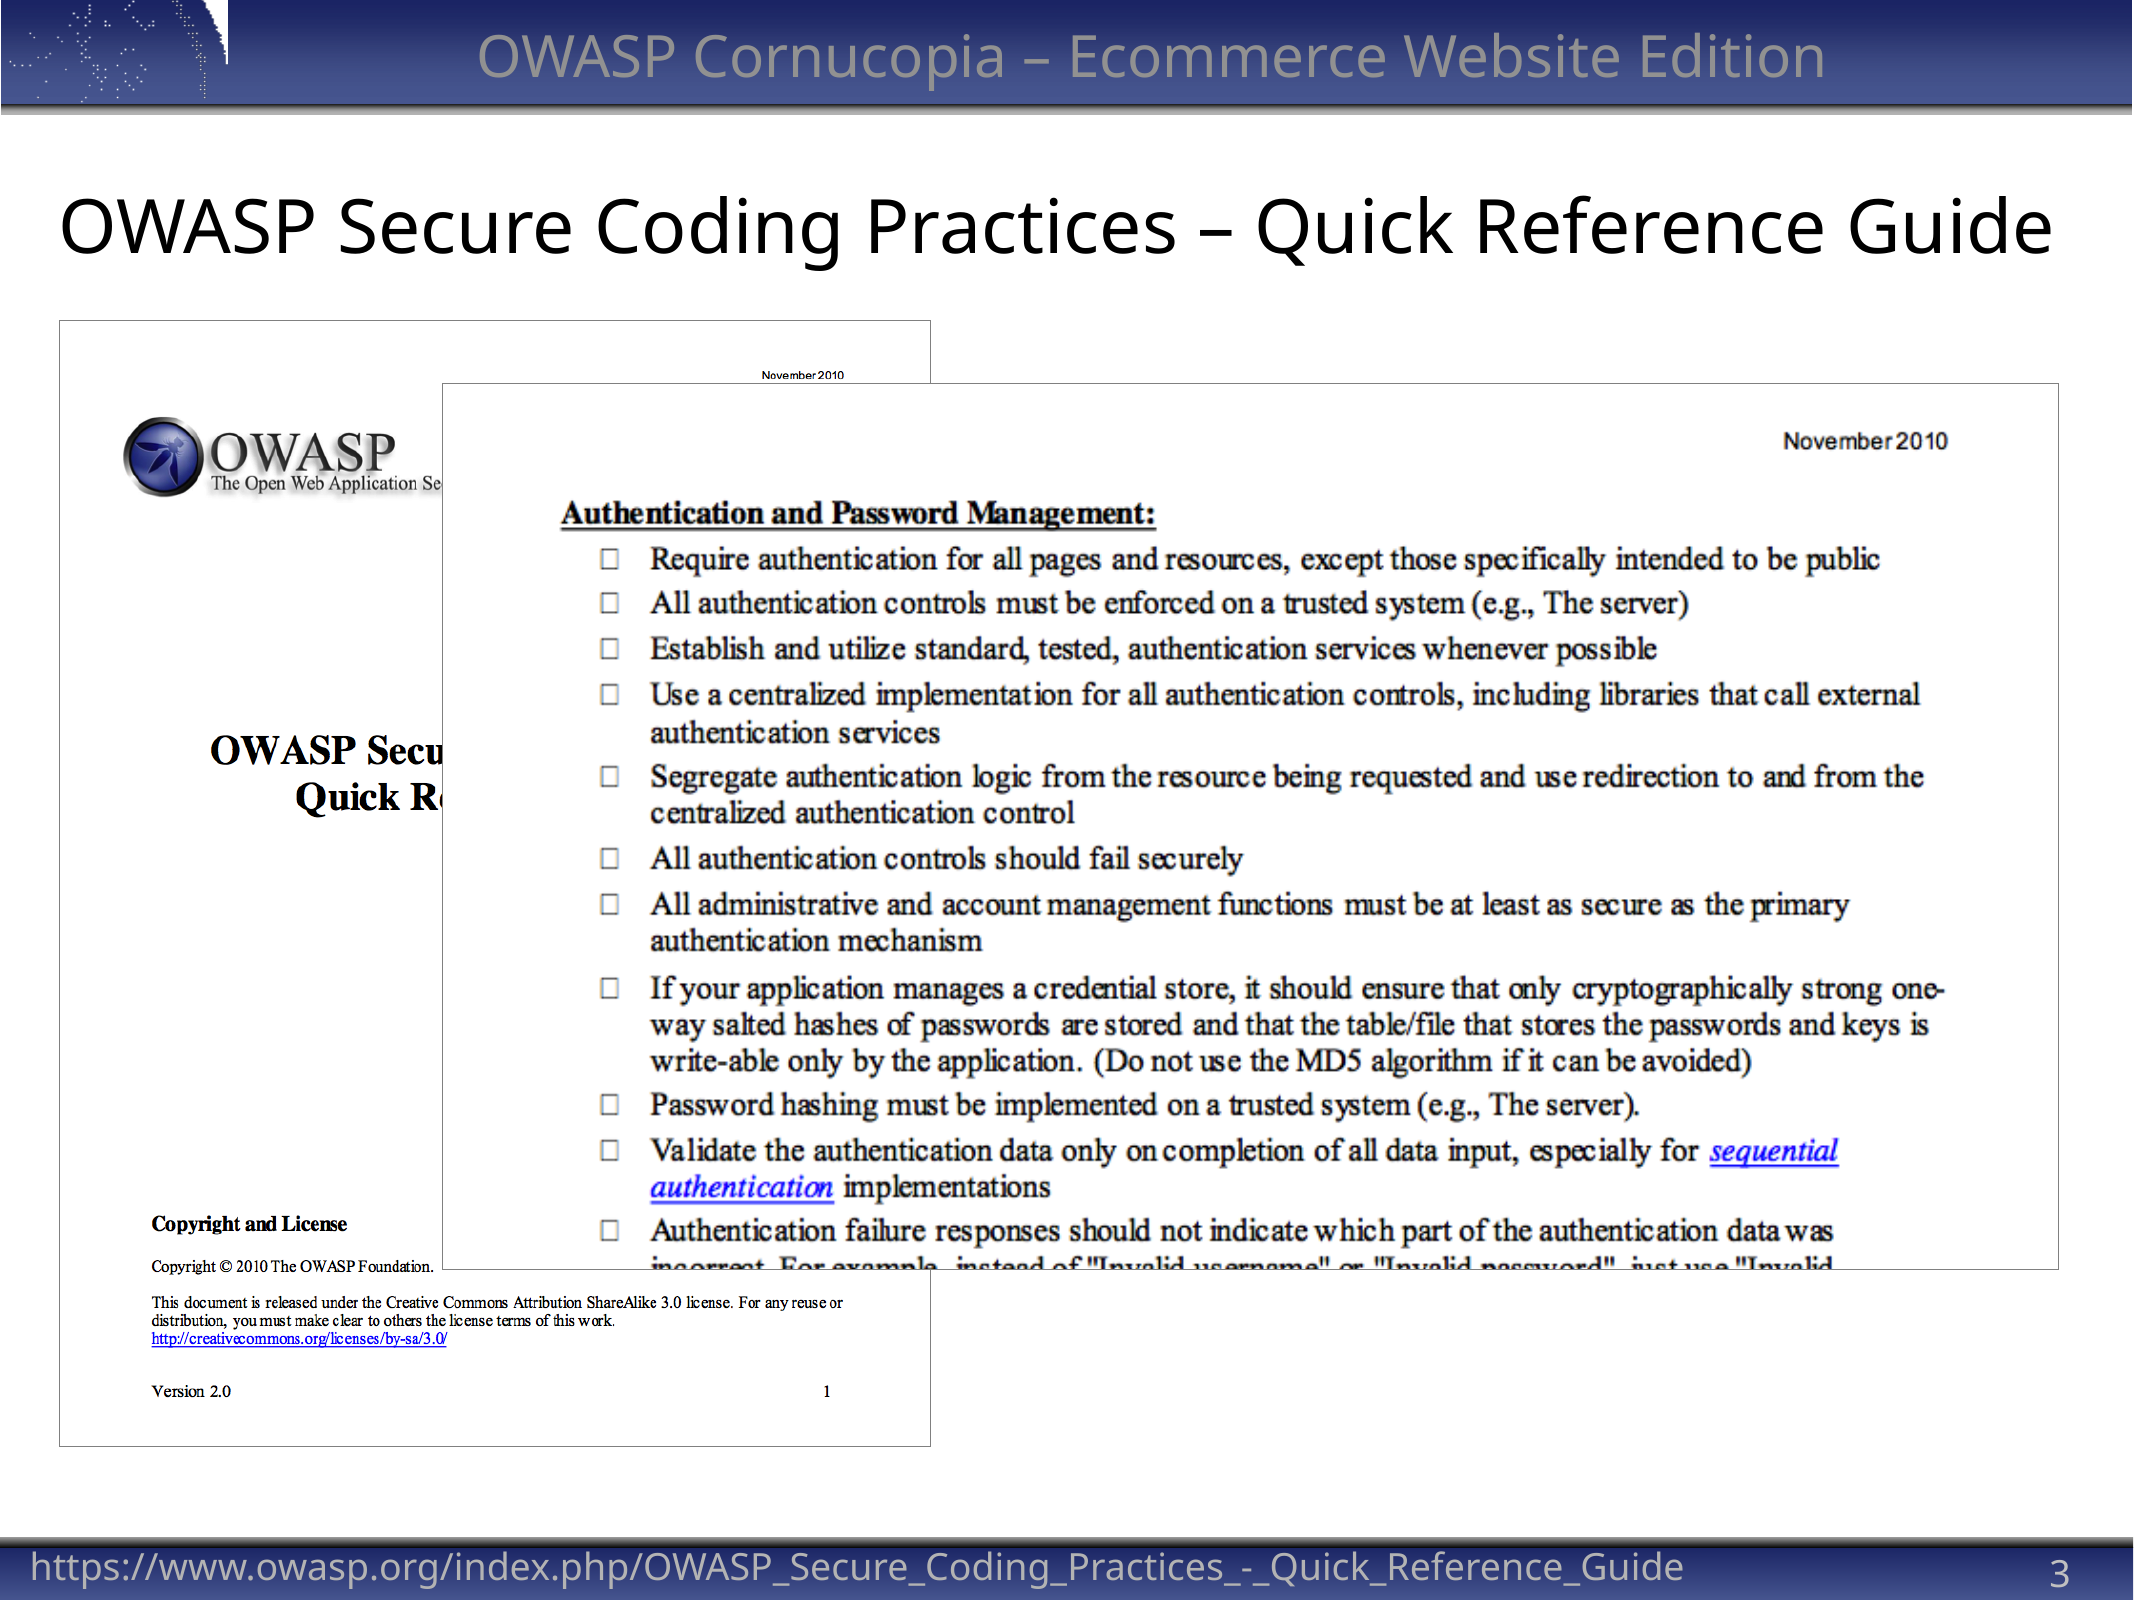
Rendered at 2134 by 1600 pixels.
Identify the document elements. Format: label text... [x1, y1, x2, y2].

list https://www.owasp.org/index.php/OWASP_Secure_Coding_Practices_-_Quick_Reference_Guide [29, 1540, 2038, 1600]
title OWASP Secure Coding Practices – Quick Reference Guide [58, 124, 2126, 325]
picture [59, 320, 2059, 1447]
